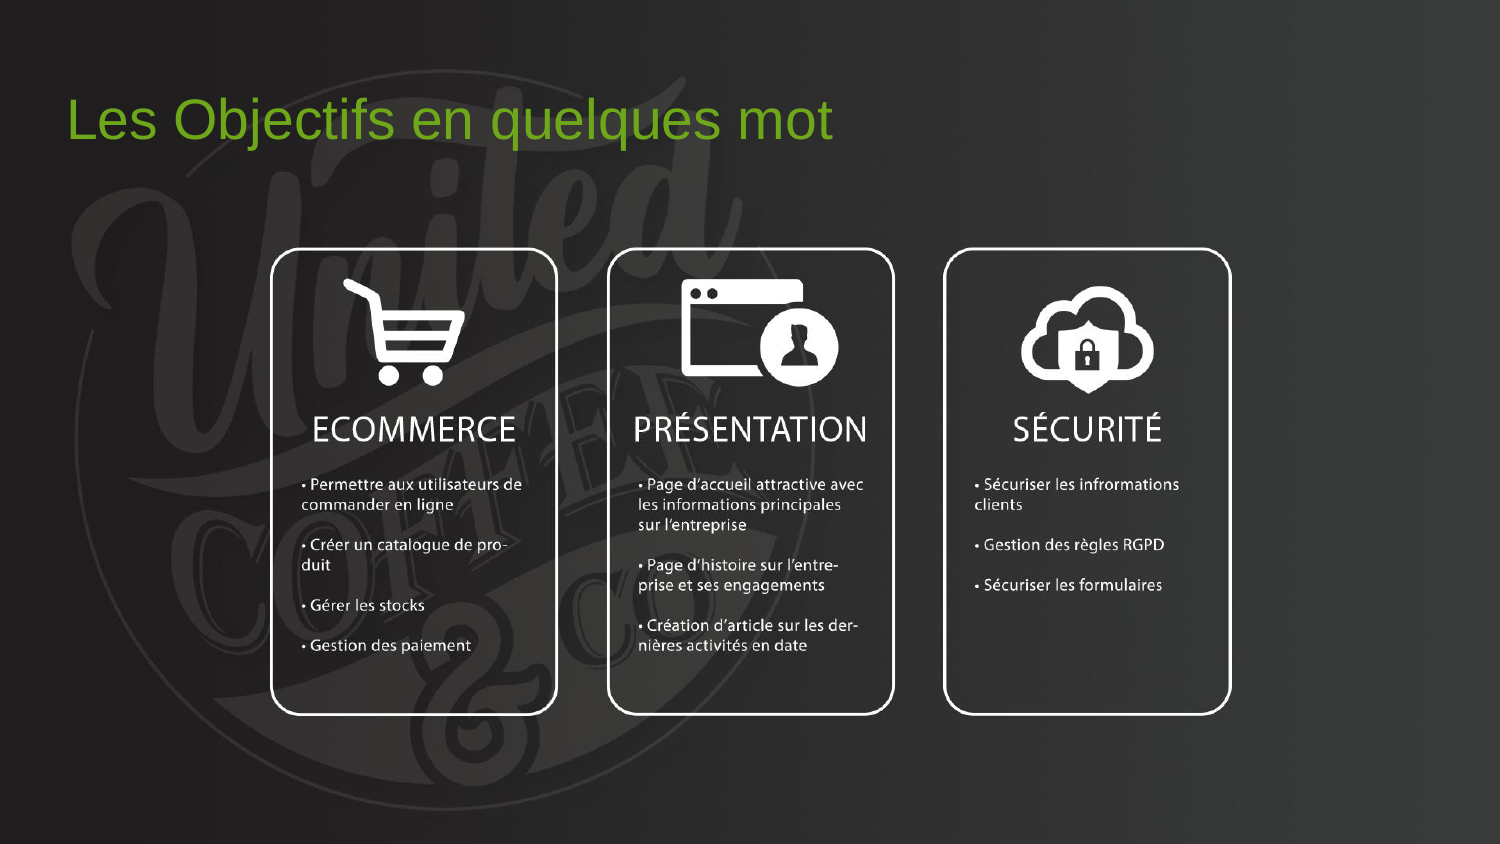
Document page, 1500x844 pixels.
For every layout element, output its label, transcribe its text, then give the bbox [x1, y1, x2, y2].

title Les Objectifs en quelques mot [51, 72, 1449, 167]
picture [0, 0, 1500, 844]
